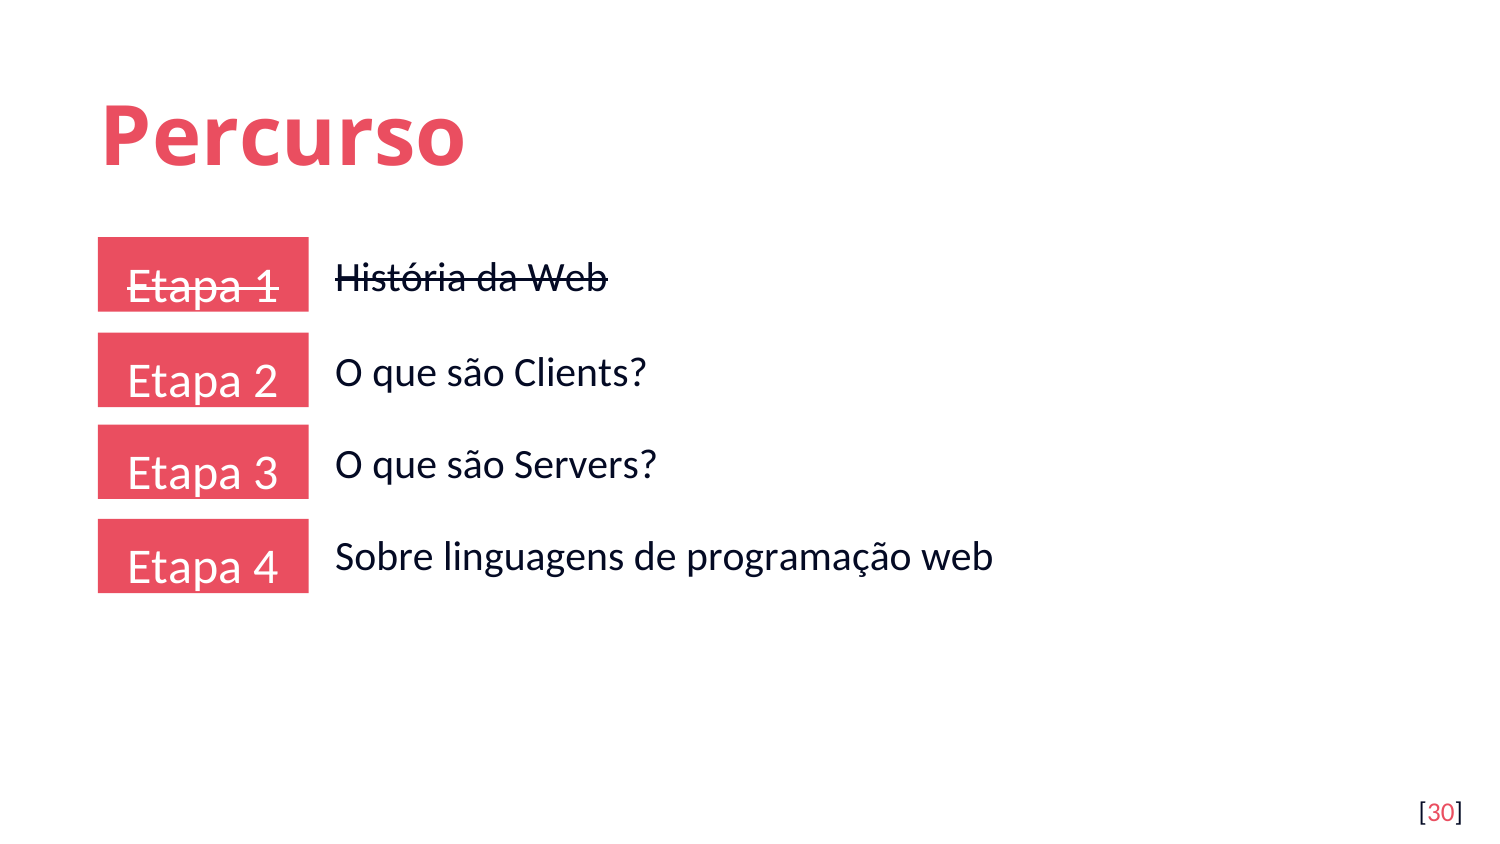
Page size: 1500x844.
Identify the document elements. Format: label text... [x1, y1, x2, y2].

text_box Etapa 3 [97, 424, 309, 499]
text_box Percurso [85, 52, 1301, 191]
text_box Etapa 2 [97, 332, 309, 408]
slide_number [30] [1403, 779, 1494, 844]
text_box O que são Clients? [320, 337, 1263, 397]
text_box Etapa 1 [97, 237, 309, 312]
text_box O que são Servers? [320, 429, 1263, 489]
text_box Etapa 4 [97, 518, 309, 594]
text_box Sobre linguagens de programação web [320, 521, 1263, 581]
text_box História da Web [320, 242, 1263, 302]
